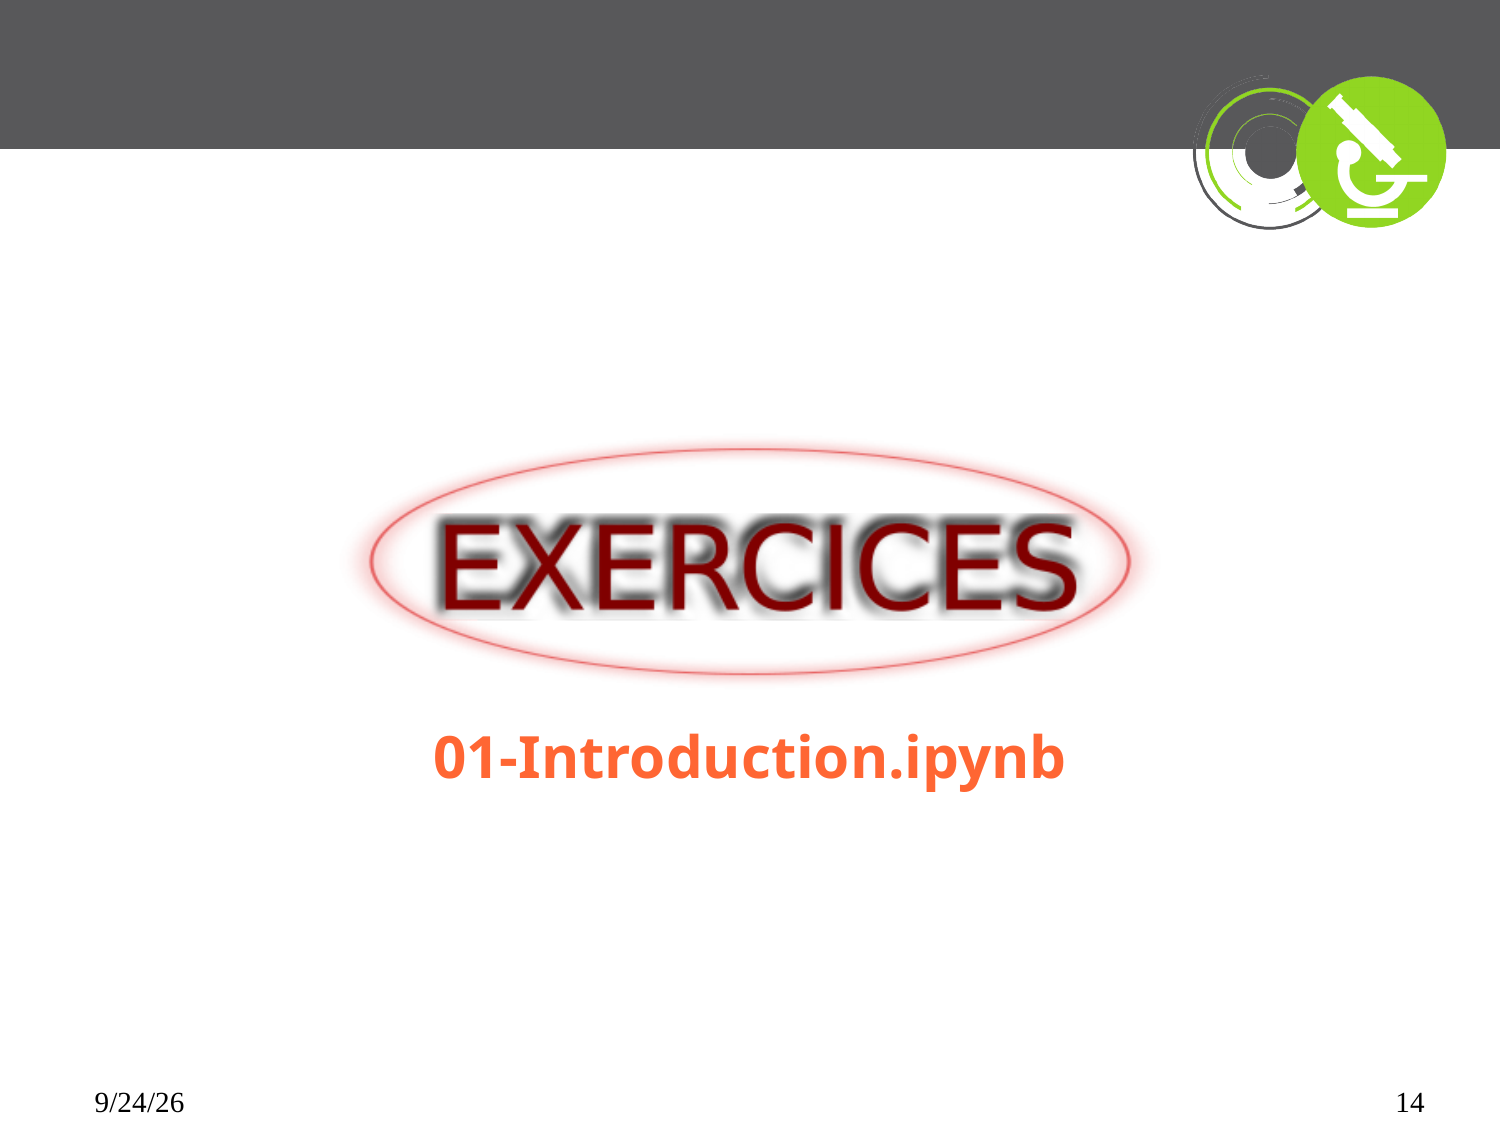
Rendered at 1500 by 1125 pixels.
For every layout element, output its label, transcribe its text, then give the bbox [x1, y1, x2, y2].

picture [1188, 69, 1453, 236]
picture [296, 427, 1205, 685]
text_box 01-Introduction.ipynb [153, 685, 1347, 827]
